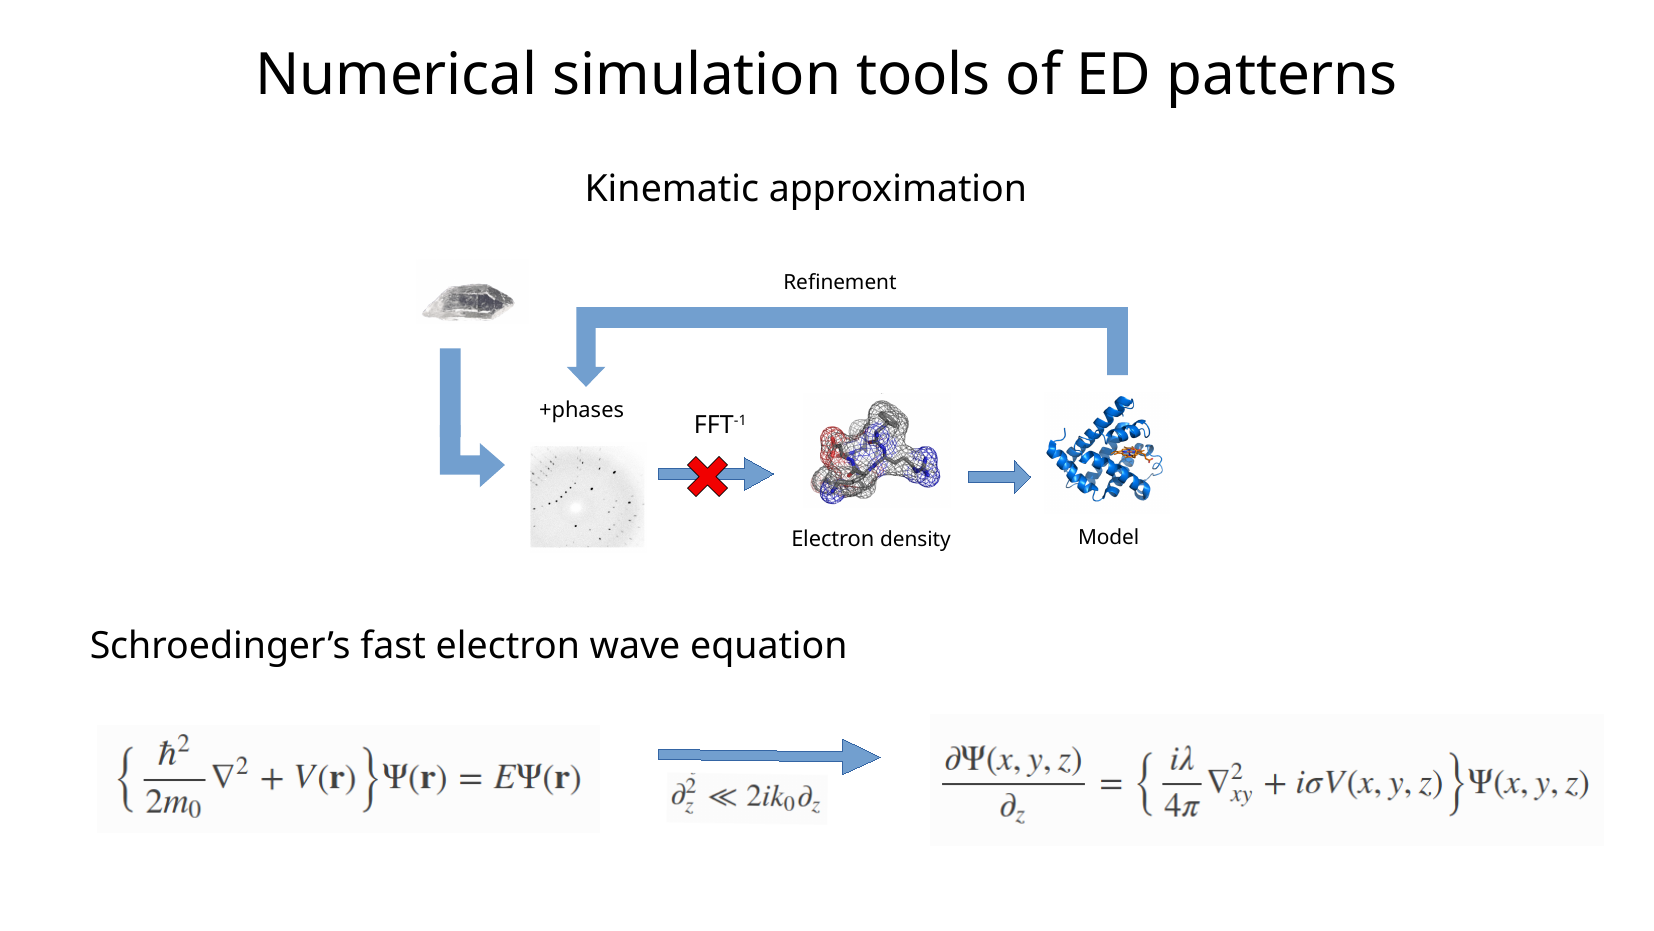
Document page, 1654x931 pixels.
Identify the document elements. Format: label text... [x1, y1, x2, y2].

picture [666, 772, 828, 825]
text_box [658, 739, 881, 775]
title +phases [534, 380, 629, 437]
title Electron density [776, 511, 966, 564]
picture [97, 725, 600, 833]
title Model [1039, 511, 1179, 562]
title FFT-1 [673, 395, 768, 452]
text_box [728, 457, 774, 491]
picture [1044, 392, 1170, 511]
text_box [439, 348, 505, 488]
text_box [566, 307, 1128, 387]
title Refinement [717, 266, 963, 296]
text_box [658, 468, 687, 480]
text_box [968, 460, 1031, 494]
picture [930, 714, 1604, 846]
title Numerical simulation tools of ED patterns [0, 4, 1654, 139]
picture [687, 456, 728, 497]
title Schroedinger’s fast electron wave equation [50, 593, 898, 694]
picture [416, 259, 529, 324]
picture [803, 393, 951, 508]
picture [530, 442, 647, 553]
title Kinematic approximation [448, 144, 1164, 231]
